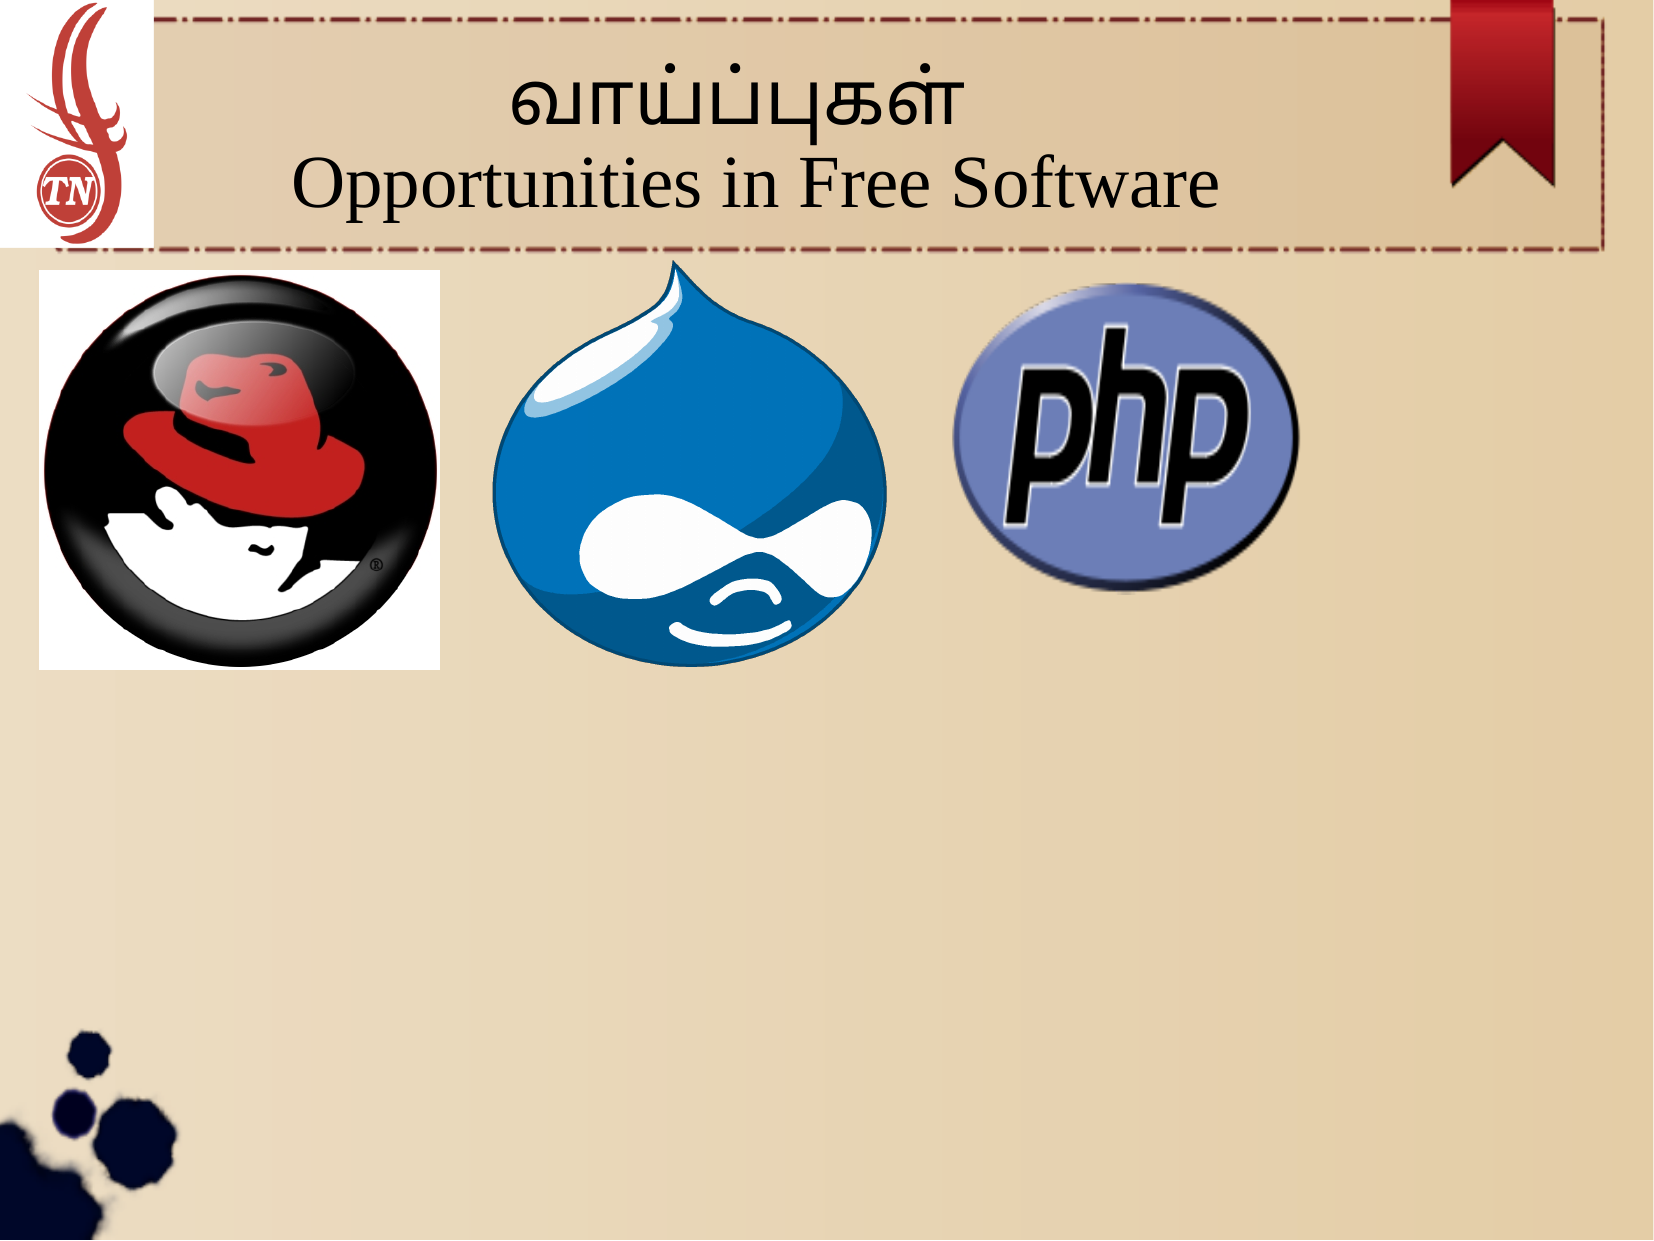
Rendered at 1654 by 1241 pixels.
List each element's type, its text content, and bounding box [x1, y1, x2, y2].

picture [0, 0, 1654, 1240]
title வாய்ப்புகள் Opportunities in Free Software [154, 50, 1412, 225]
